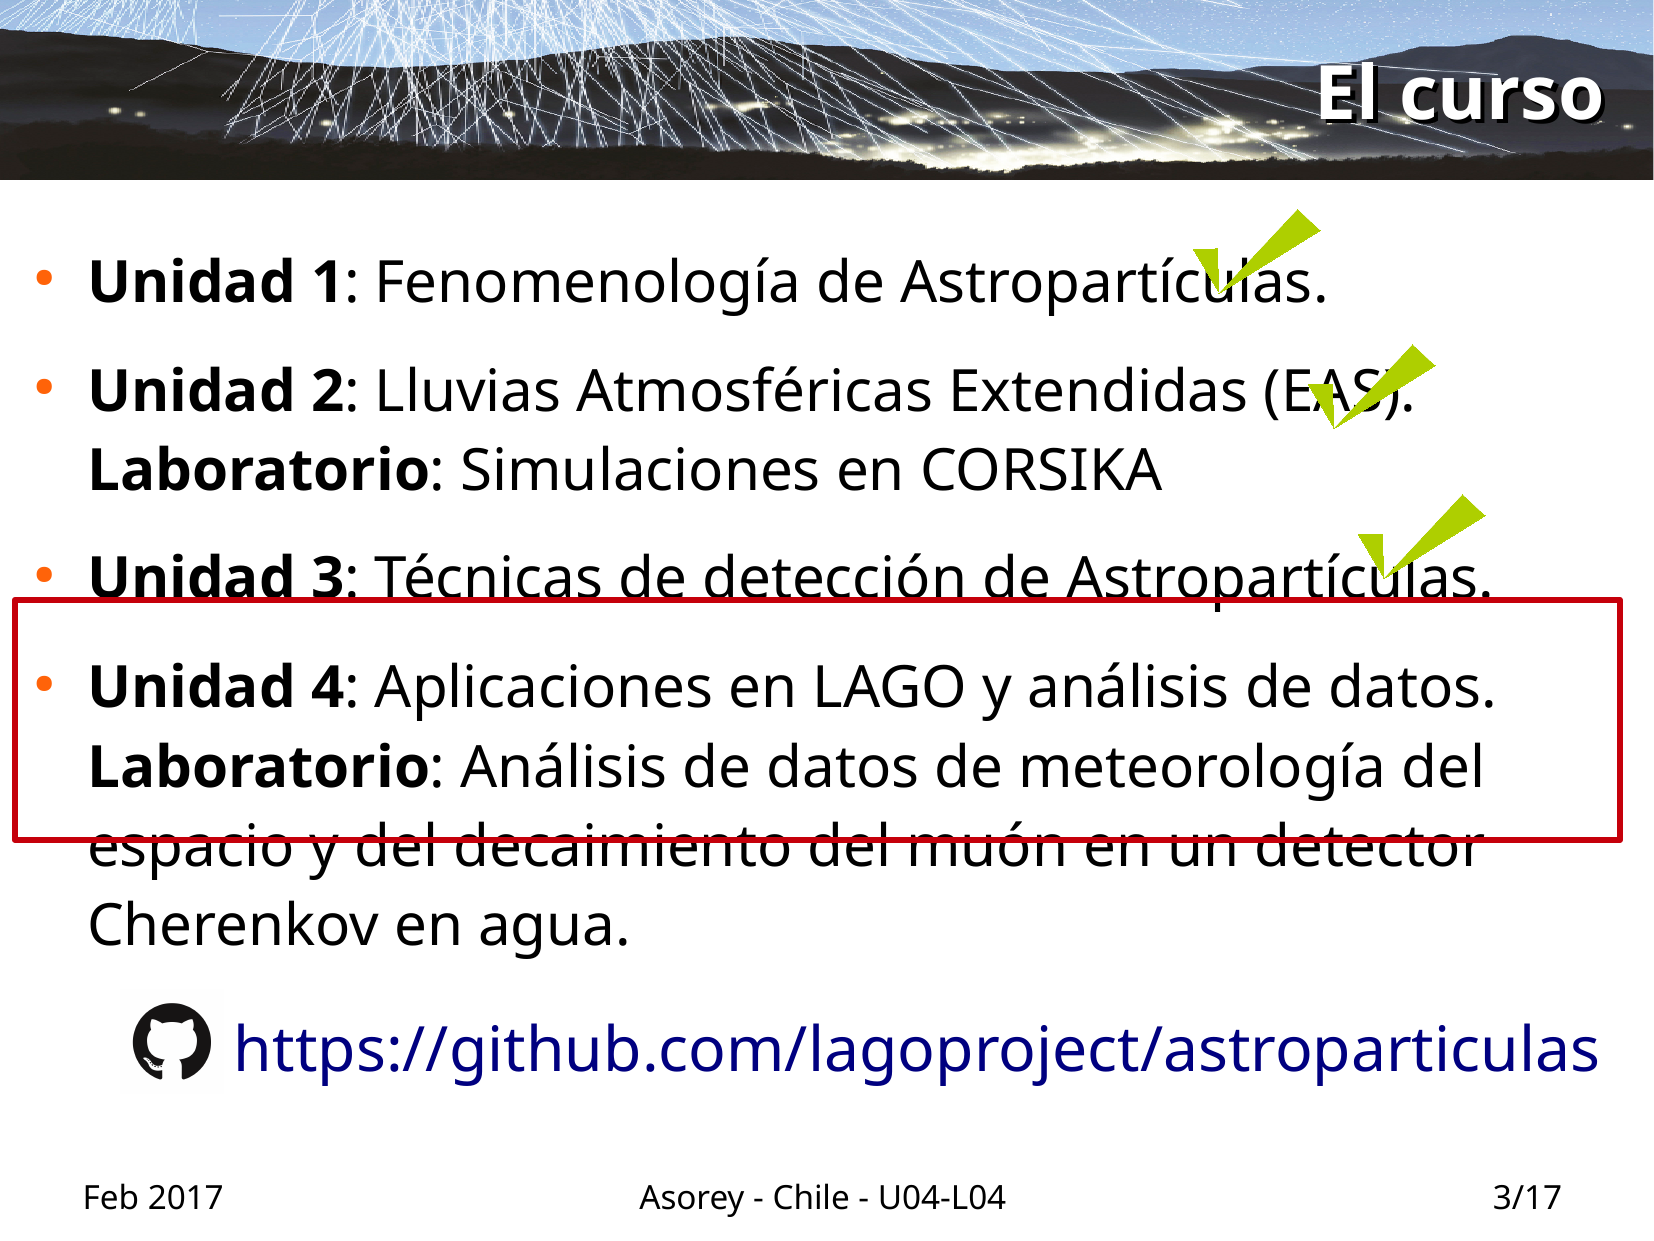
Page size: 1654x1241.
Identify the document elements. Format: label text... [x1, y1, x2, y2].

text_box [1358, 494, 1486, 579]
list Unidad 1: Fenomenología de Astropartículas. Unidad 2: Lluvias Atmosféricas Extendidas (EAS). Laboratorio: Simulaciones en CORSIKA Unidad 3: Técnicas de detección de Astropartículas. Unidad 4: Aplicaciones en LAGO y análisis de datos. Laboratorio: Análisis de datos de meteorología del espacio y del decaimiento del muón en un detector Cherenkov en agua. [18, 603, 1617, 837]
picture [120, 989, 224, 1094]
text_box [1193, 209, 1321, 294]
list Unidad 1: Fenomenología de Astropartículas. Unidad 2: Lluvias Atmosféricas Extendidas (EAS). Laboratorio: Simulaciones en CORSIKA Unidad 3: Técnicas de detección de Astropartículas. Unidad 4: Aplicaciones en LAGO y análisis de datos. Laboratorio: Análisis de datos de meteorología del espacio y del decaimiento del muón en un detector Cherenkov en agua. [16, 240, 1621, 597]
picture [0, 0, 1654, 180]
list https://github.com/lagoproject/astroparticulas [146, 1005, 1636, 1185]
text_box [1308, 344, 1436, 429]
title El curso [45, 15, 1606, 166]
list Unidad 1: Fenomenología de Astropartículas. Unidad 2: Lluvias Atmosféricas Extendidas (EAS). Laboratorio: Simulaciones en CORSIKA Unidad 3: Técnicas de detección de Astropartículas. Unidad 4: Aplicaciones en LAGO y análisis de datos. Laboratorio: Análisis de datos de meteorología del espacio y del decaimiento del muón en un detector Cherenkov en agua. [16, 843, 1621, 991]
